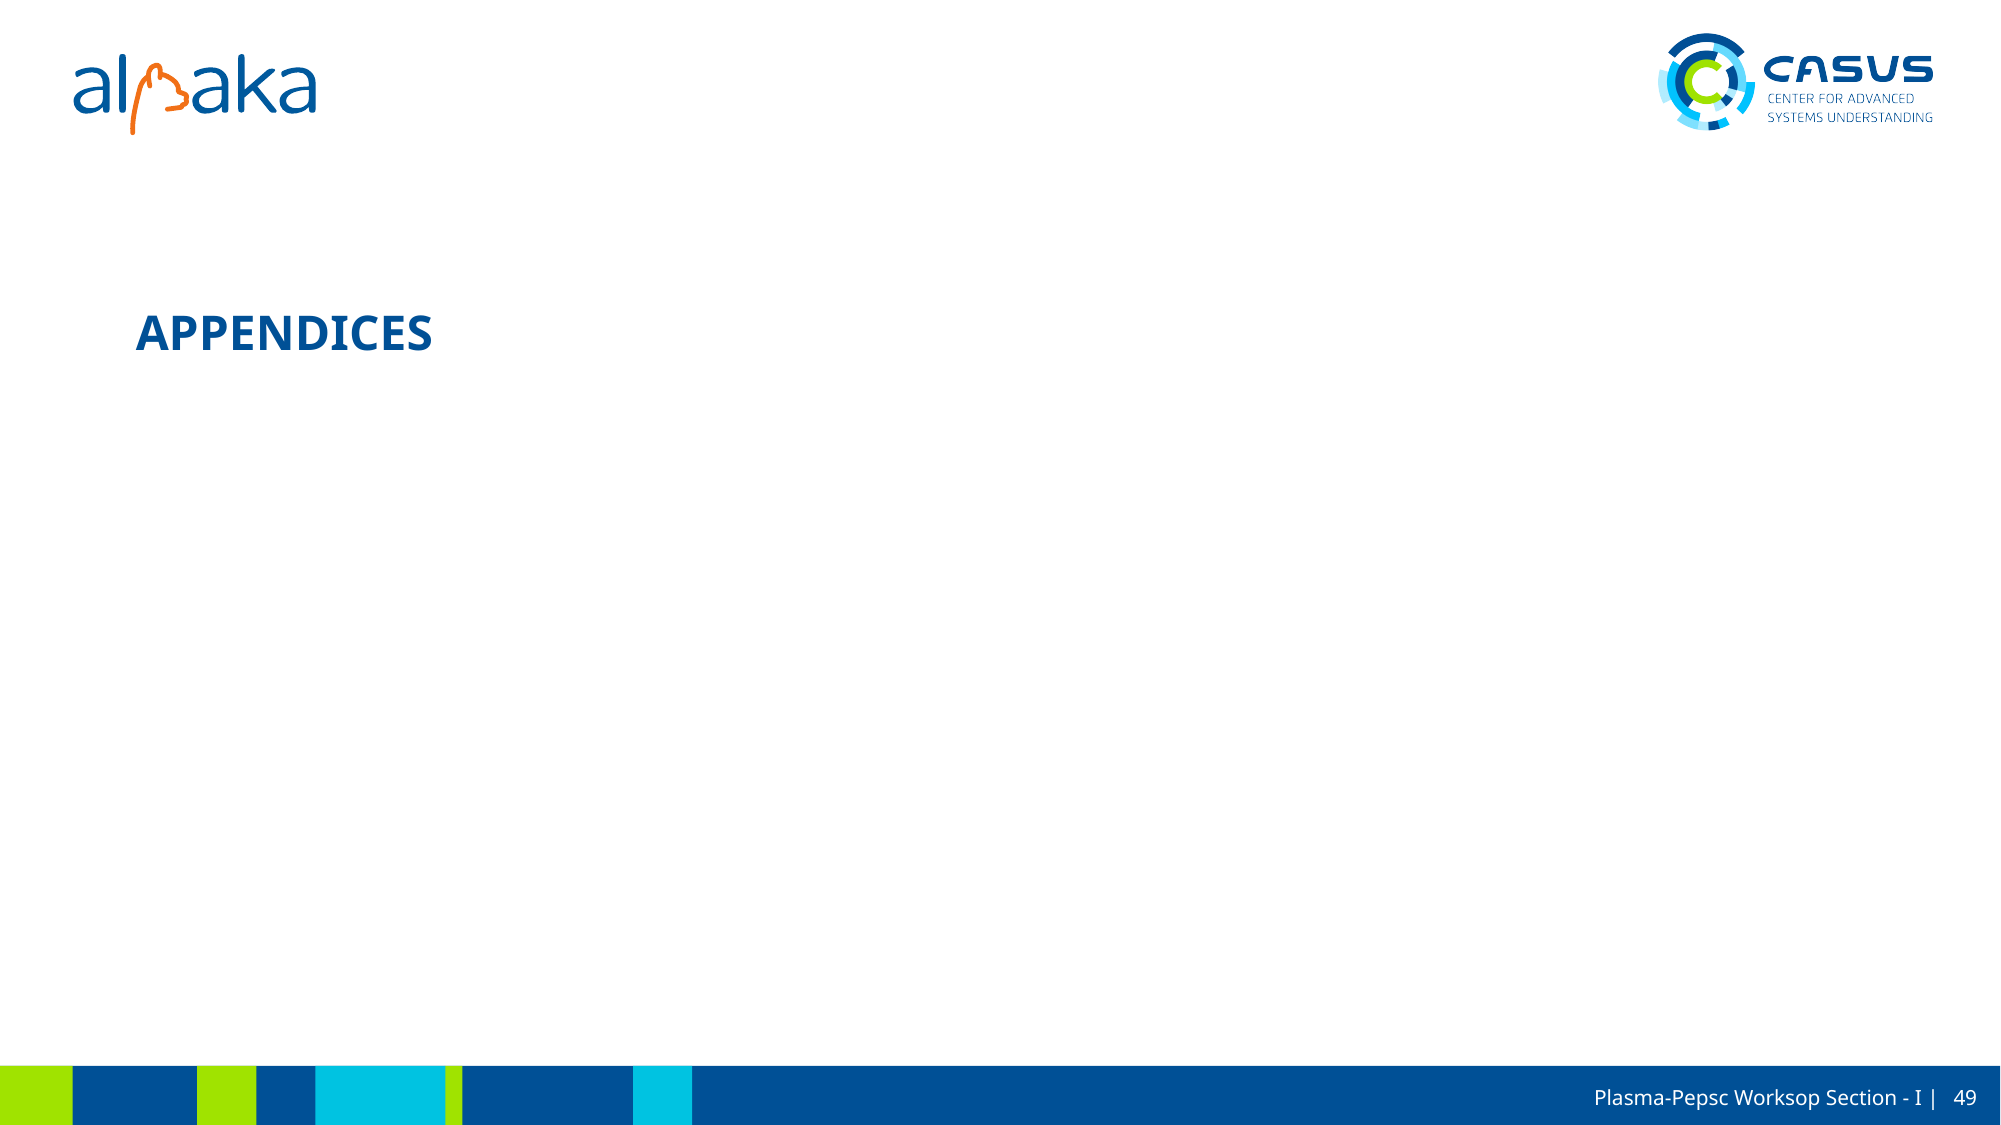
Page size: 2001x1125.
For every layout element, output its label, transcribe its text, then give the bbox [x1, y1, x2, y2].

picture [1658, 33, 1933, 131]
title APPENDICES [135, 298, 1684, 367]
picture [72, 53, 317, 136]
